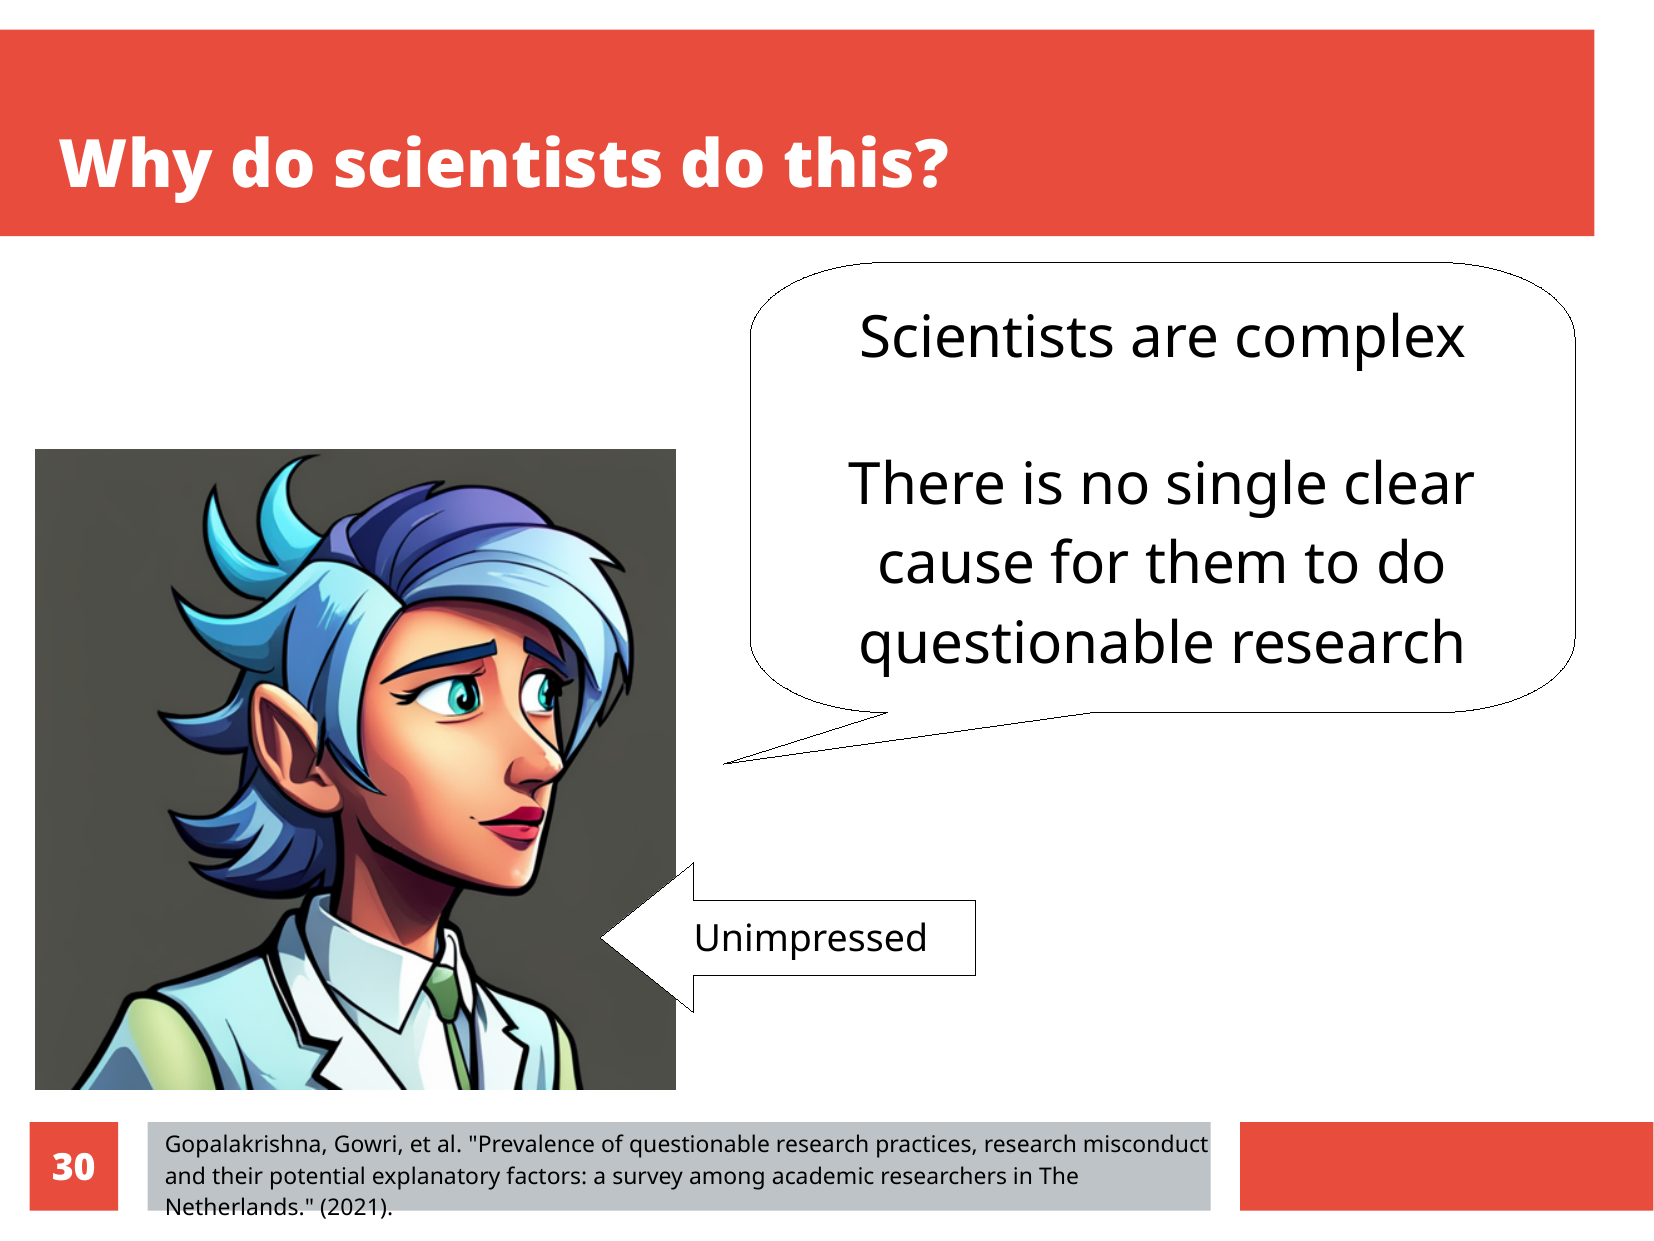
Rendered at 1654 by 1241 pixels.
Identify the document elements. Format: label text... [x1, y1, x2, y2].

text_box Scientists are complex There is no single clear cause for them to do questionable research [723, 262, 1576, 765]
text_box Unimpressed [600, 862, 976, 1013]
text_box Gopalakrishna, Gowri, et al. "Prevalence of questionable research practices, research misconduct and their potential explanatory factors: a survey among academic researchers in The Netherlands." (2021). [150, 1120, 1243, 1217]
title Why do scientists do this? [59, 59, 1595, 207]
picture [35, 449, 676, 1090]
